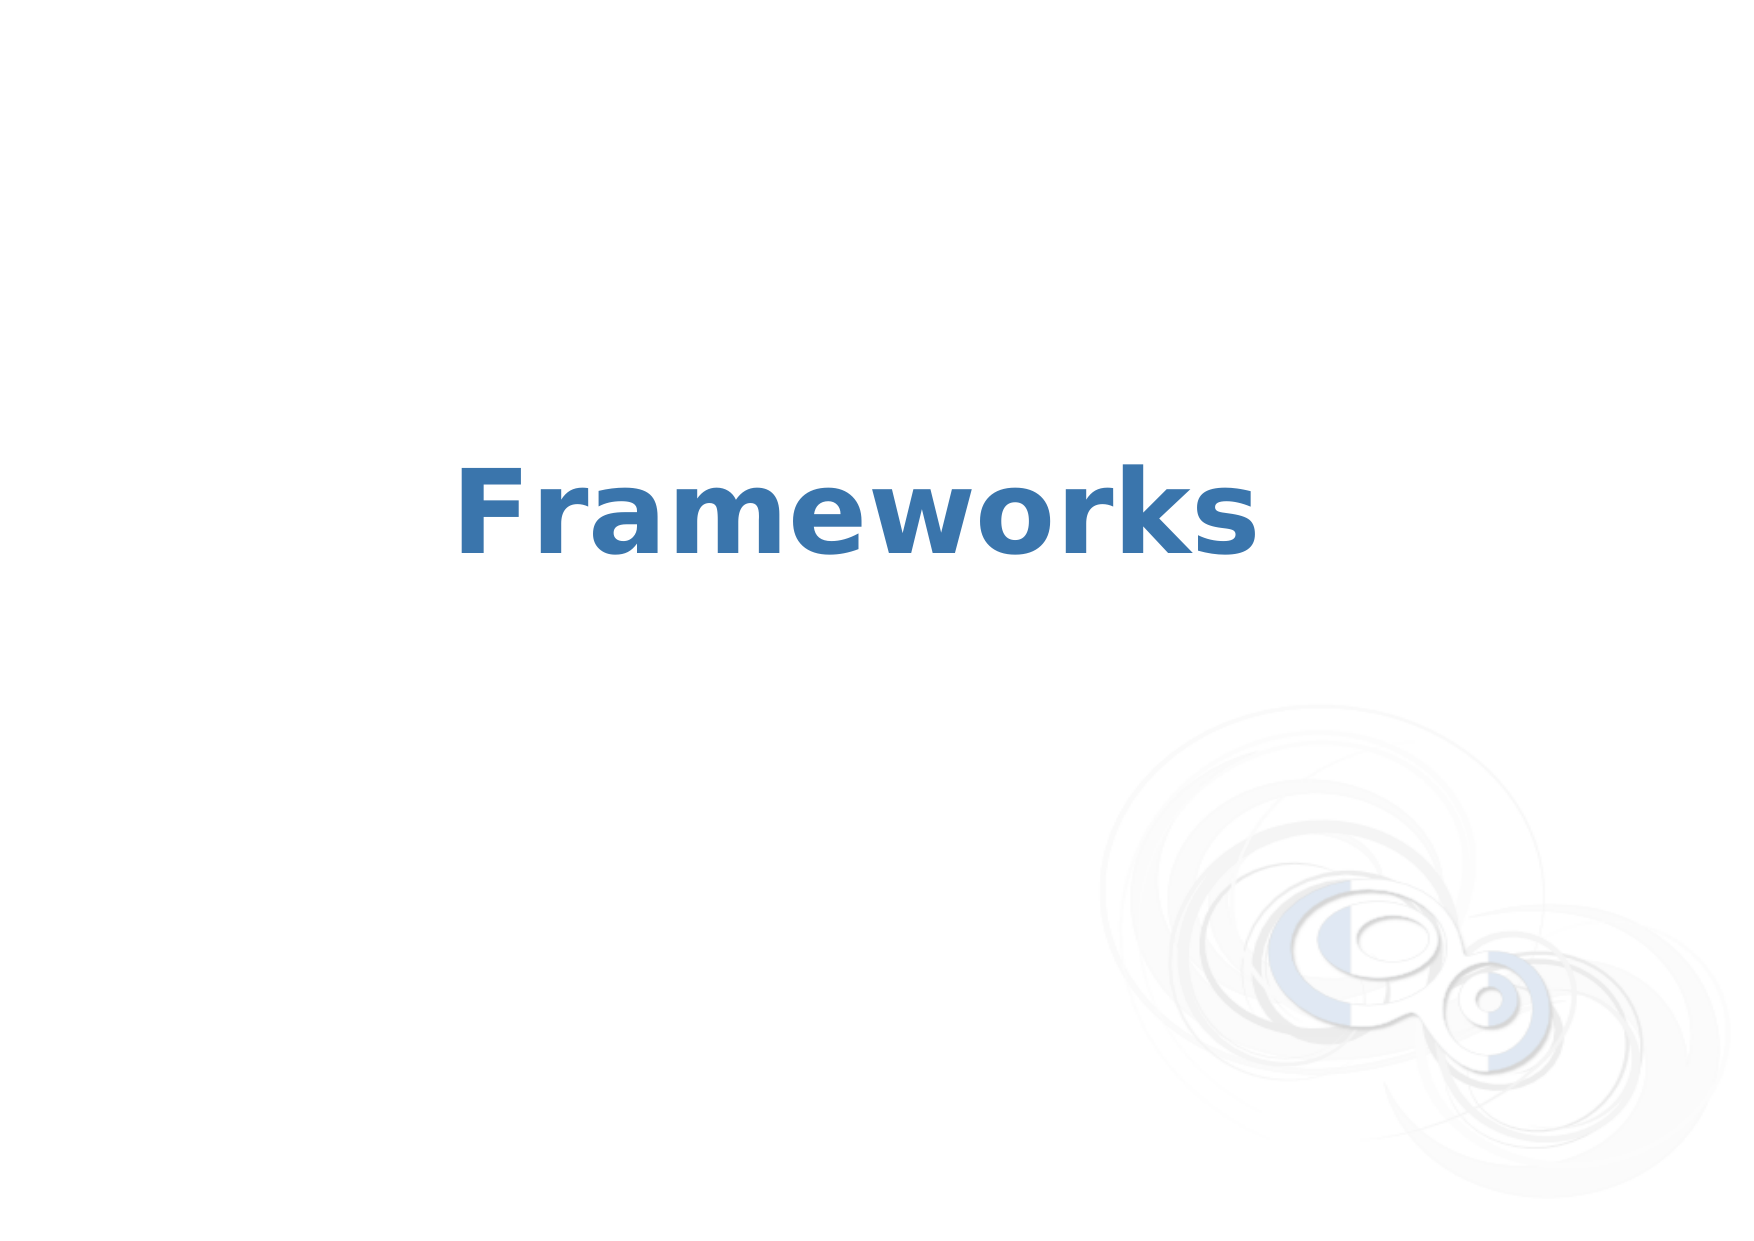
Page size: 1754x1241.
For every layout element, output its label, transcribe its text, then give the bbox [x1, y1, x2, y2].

list > Shapefile GUI (shp2pgsql) > GDAL/OGR > OSM (osm2pgsql, osmosis…) [1092, 679, 1754, 1241]
title Frameworks [451, 259, 1565, 768]
